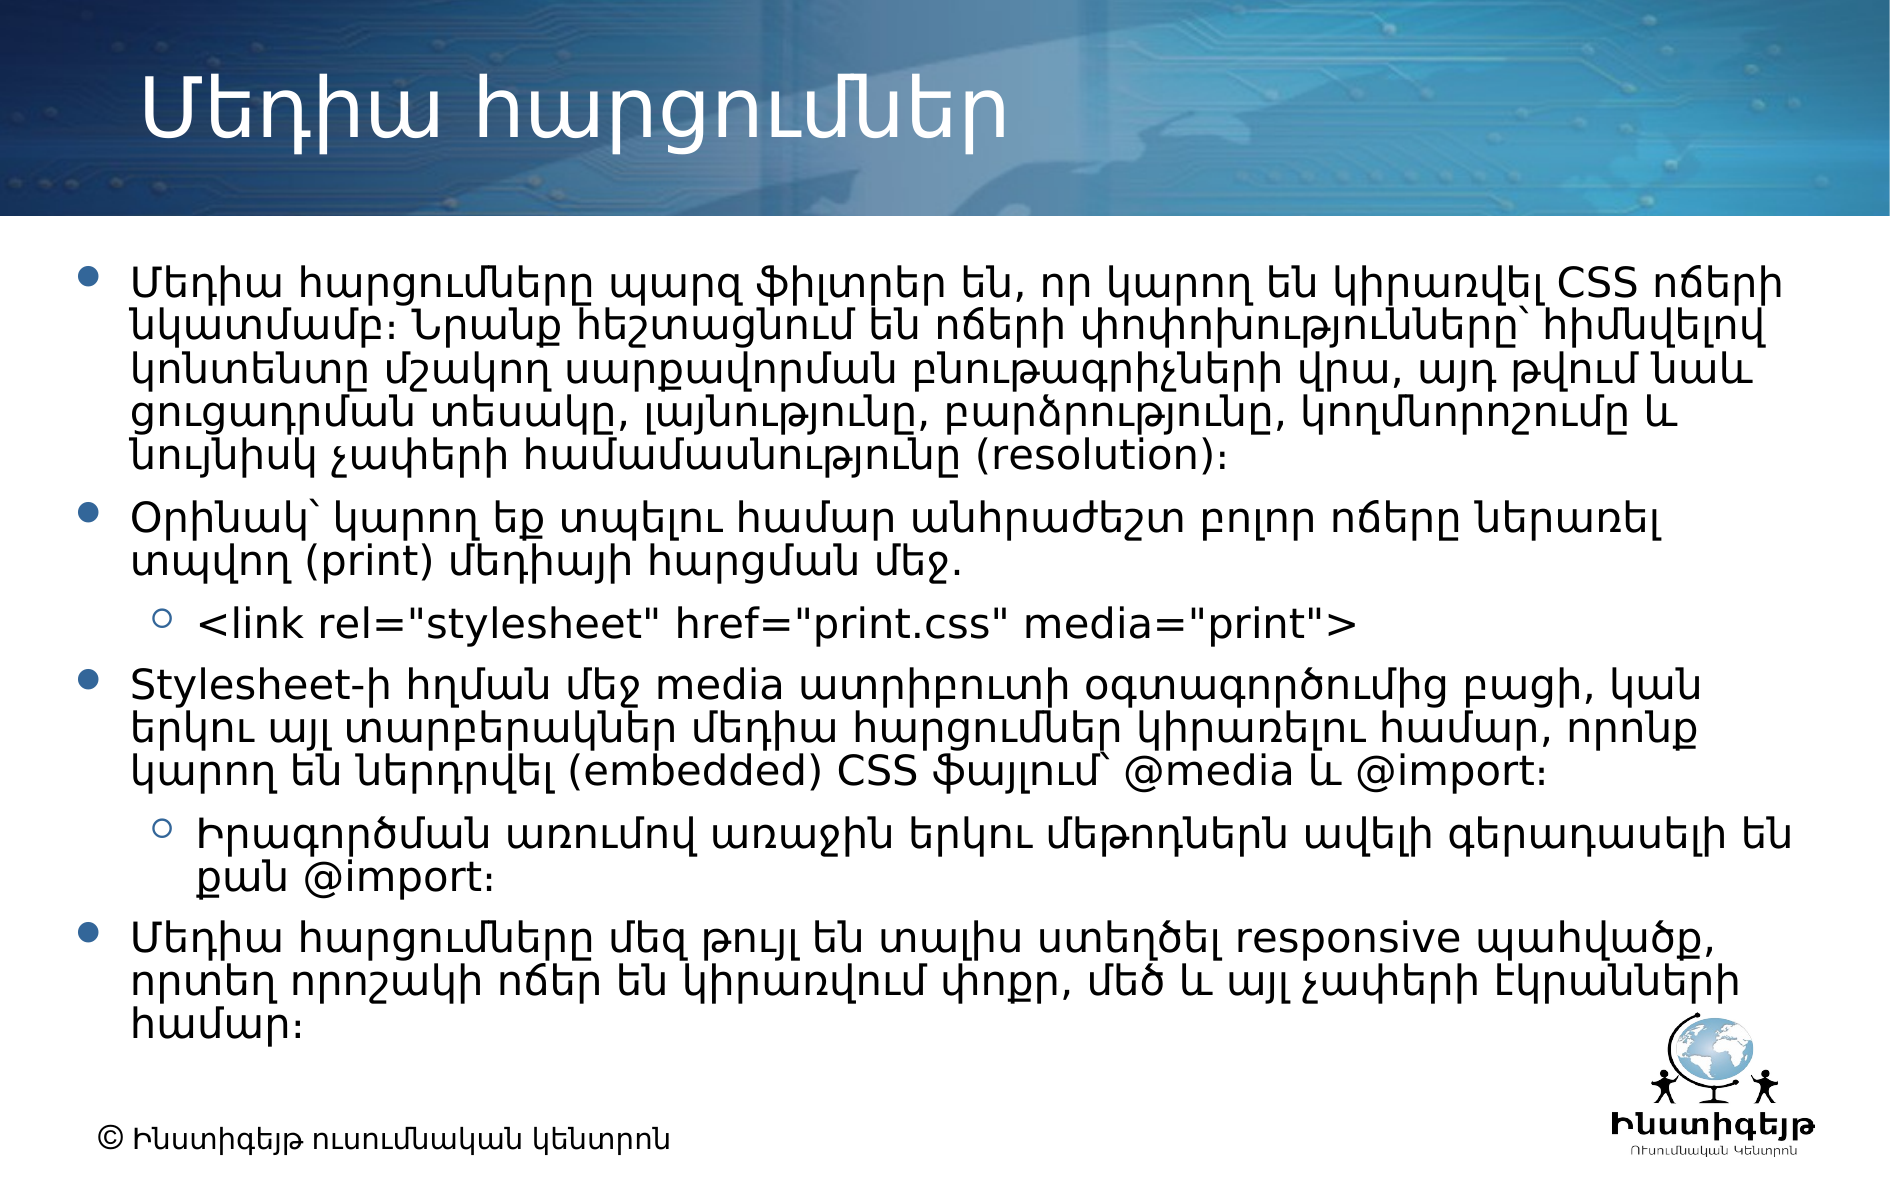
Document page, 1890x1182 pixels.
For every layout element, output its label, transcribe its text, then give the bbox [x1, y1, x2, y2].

text_box Մեդիա հարցումներ [138, 82, 1801, 86]
list Մեդիա հարցումները պարզ ֆիլտրեր են, որ կարող են կիրառվել CSS ոճերի նկատմամբ։ Նրանք հեշտացնում են ոճերի փոփոխությունները՝ հիմնվելով կոնտենտը մշակող սարքավորման բնութագրիչների վրա, այդ թվում նաև ցուցադրման տեսակը, լայնությունը, բարձրությունը, կողմնորոշումը և նույնիսկ չափերի համամասնությունը (resolution)։ Օրինակ՝ կարող եք տպելու համար անհրաժեշտ բոլոր ոճերը ներառել տպվող (print) մեդիայի հարցման մեջ․ <link rel="stylesheet" href="print.css" media="print"> Stylesheet-ի հղման մեջ media ատրիբուտի օգտագործումից բացի, կան երկու այլ տարբերակներ մեդիա հարցումներ կիրառելու համար, որոնք կարող են ներդրվել (embedded) CSS ֆայլում՝ @media և @import։ Իրագործման առումով առաջին երկու մեթոդներն ավելի գերադասելի են քան @import։ Մեդիա հարցումները մեզ թույլ են տալիս ստեղծել responsive պահվածք, որտեղ որոշակի ոճեր են կիրառվում փոքր, մեծ և այլ չափերի էկրանների համար։ [75, 262, 1801, 287]
picture [0, 0, 1890, 216]
picture [1612, 1012, 1815, 1157]
